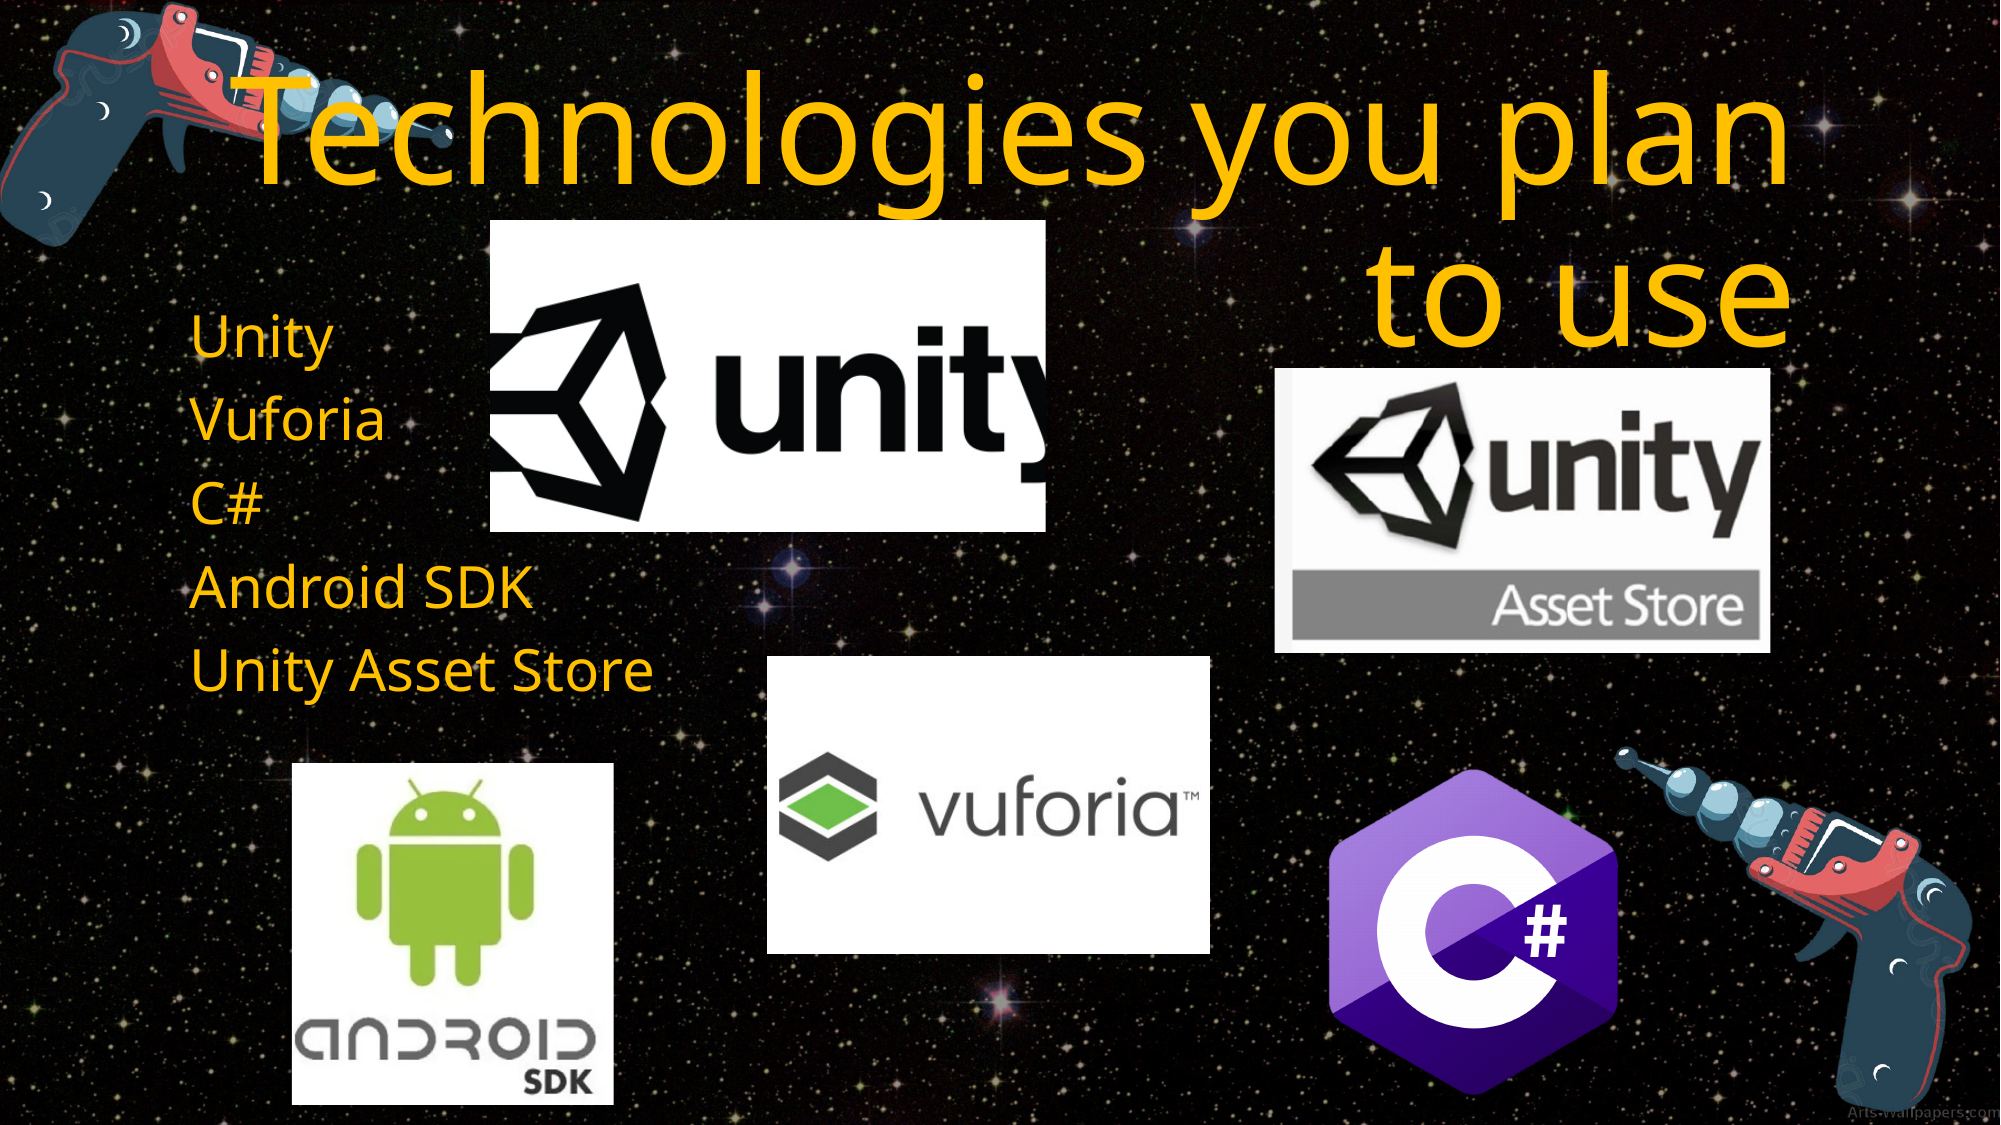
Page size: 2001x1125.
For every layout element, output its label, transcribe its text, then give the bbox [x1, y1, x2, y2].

picture [767, 656, 1210, 954]
picture [291, 763, 614, 1105]
picture [490, 220, 1046, 532]
picture [1318, 763, 1639, 1105]
list Unity Vuforia C# Android SDK Unity Asset Store [137, 299, 1863, 1014]
picture [1274, 368, 1771, 653]
title Technologies you plan to use [214, 47, 1973, 265]
